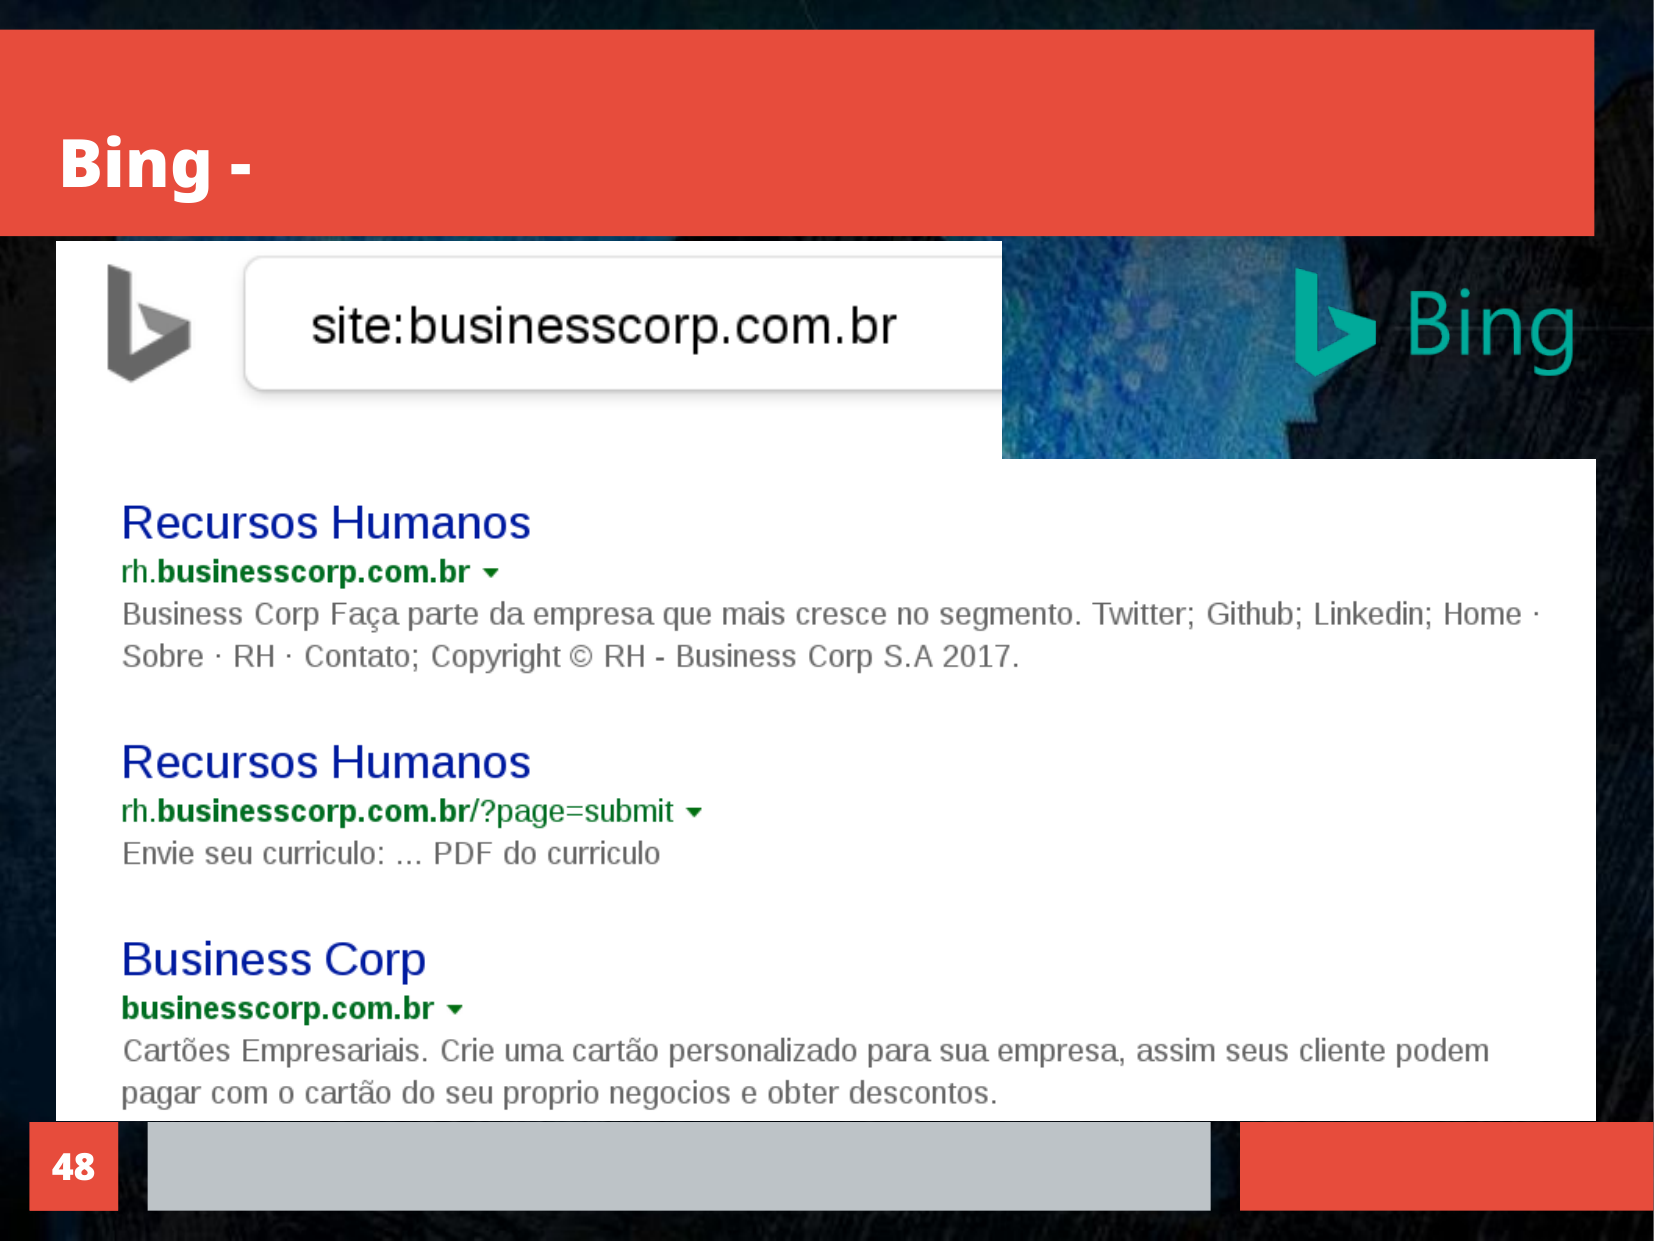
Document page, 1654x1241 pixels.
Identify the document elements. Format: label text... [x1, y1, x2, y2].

picture [0, 0, 1654, 1241]
title Bing - [59, 59, 1595, 207]
